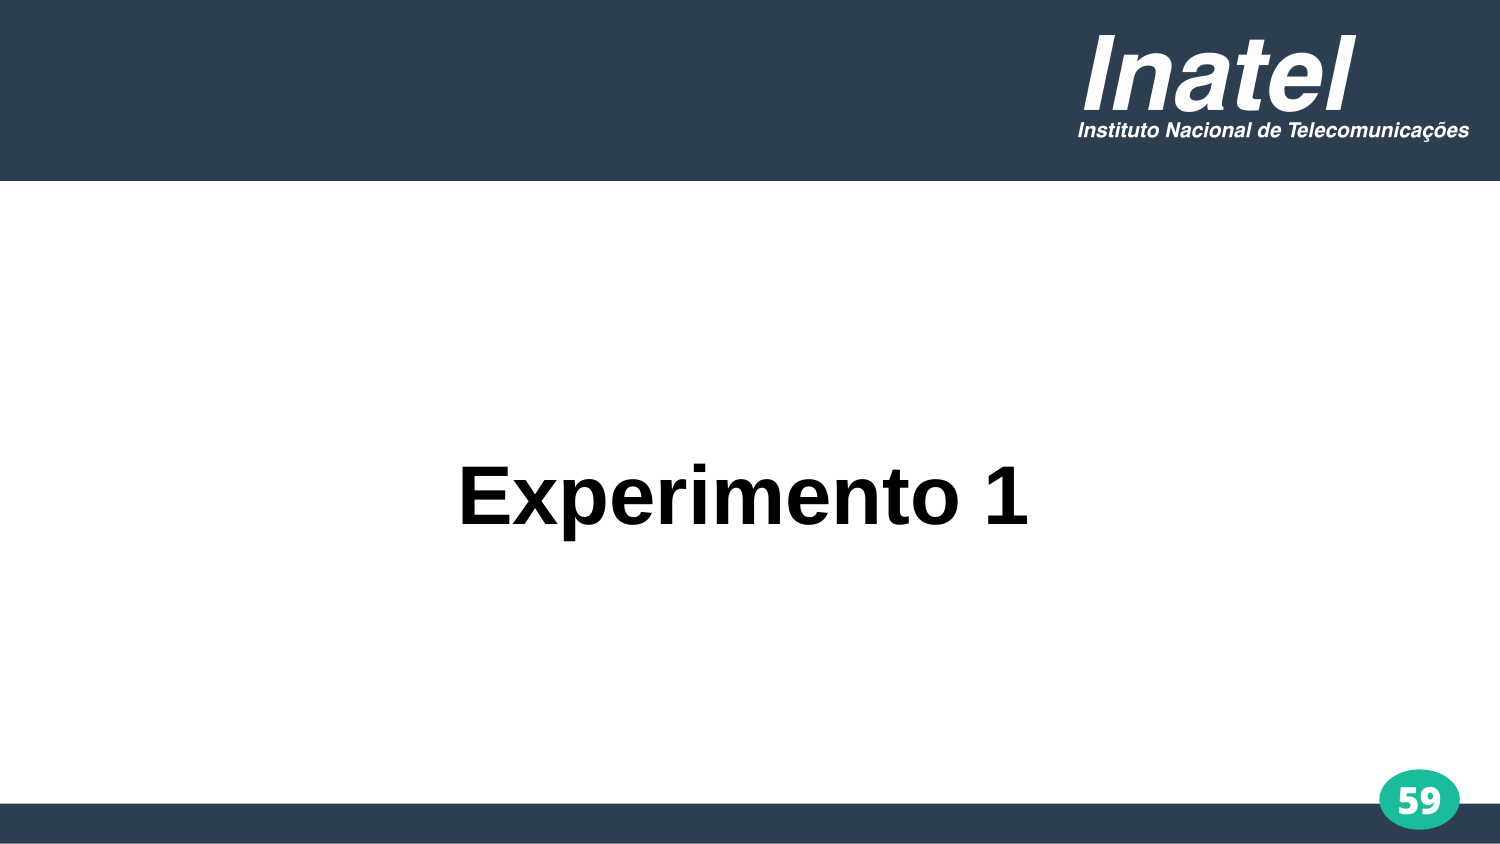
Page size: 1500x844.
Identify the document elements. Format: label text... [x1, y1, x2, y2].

text_box Experimento 1 [11, 200, 1477, 792]
picture [1078, 35, 1469, 142]
